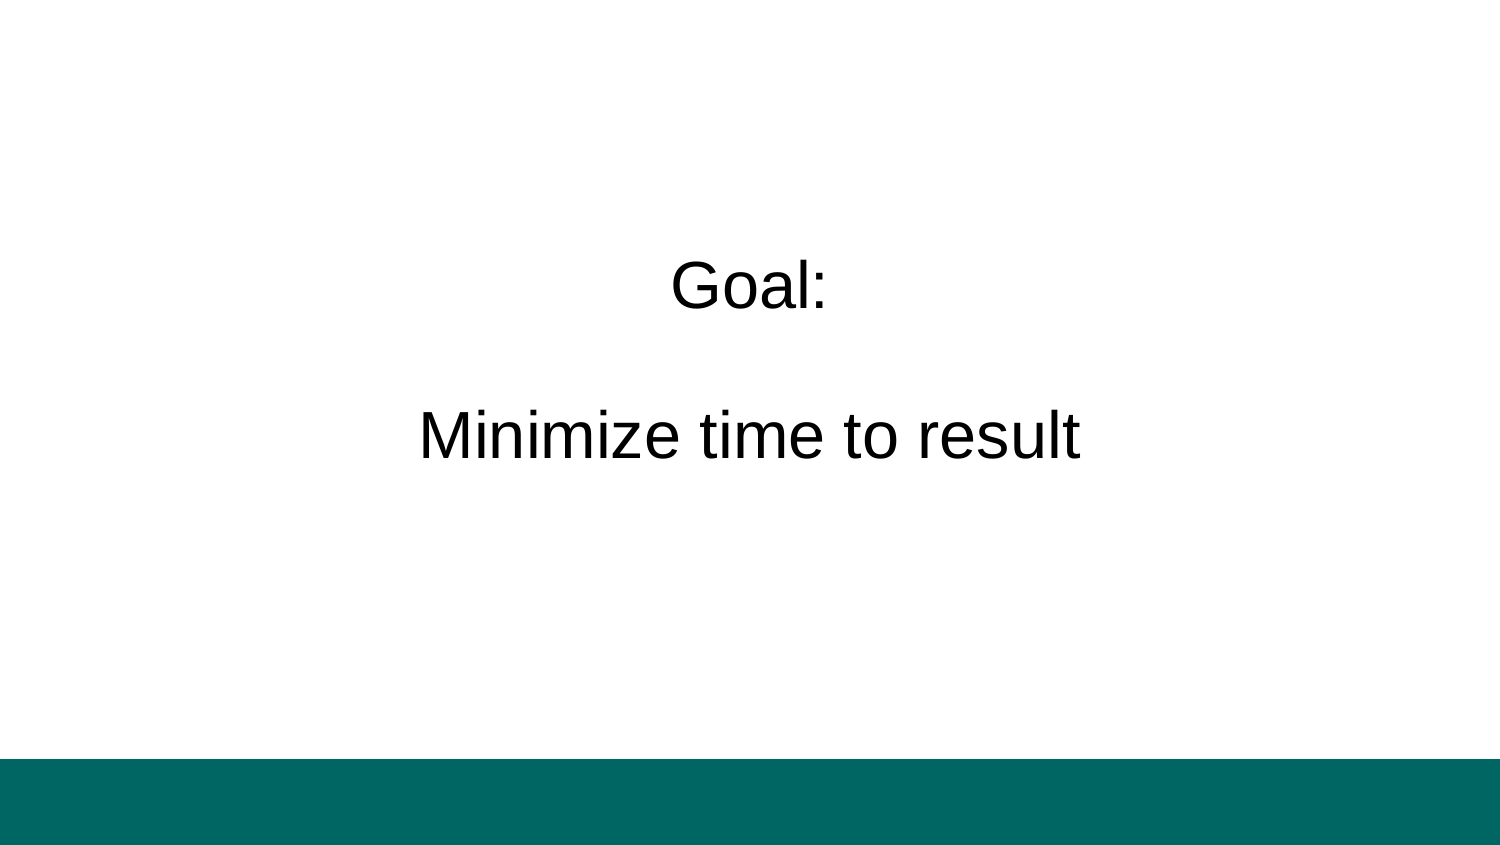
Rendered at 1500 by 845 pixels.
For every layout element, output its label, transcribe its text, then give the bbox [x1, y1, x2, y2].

subtitle Goal: Minimize time to result [75, 33, 1425, 688]
